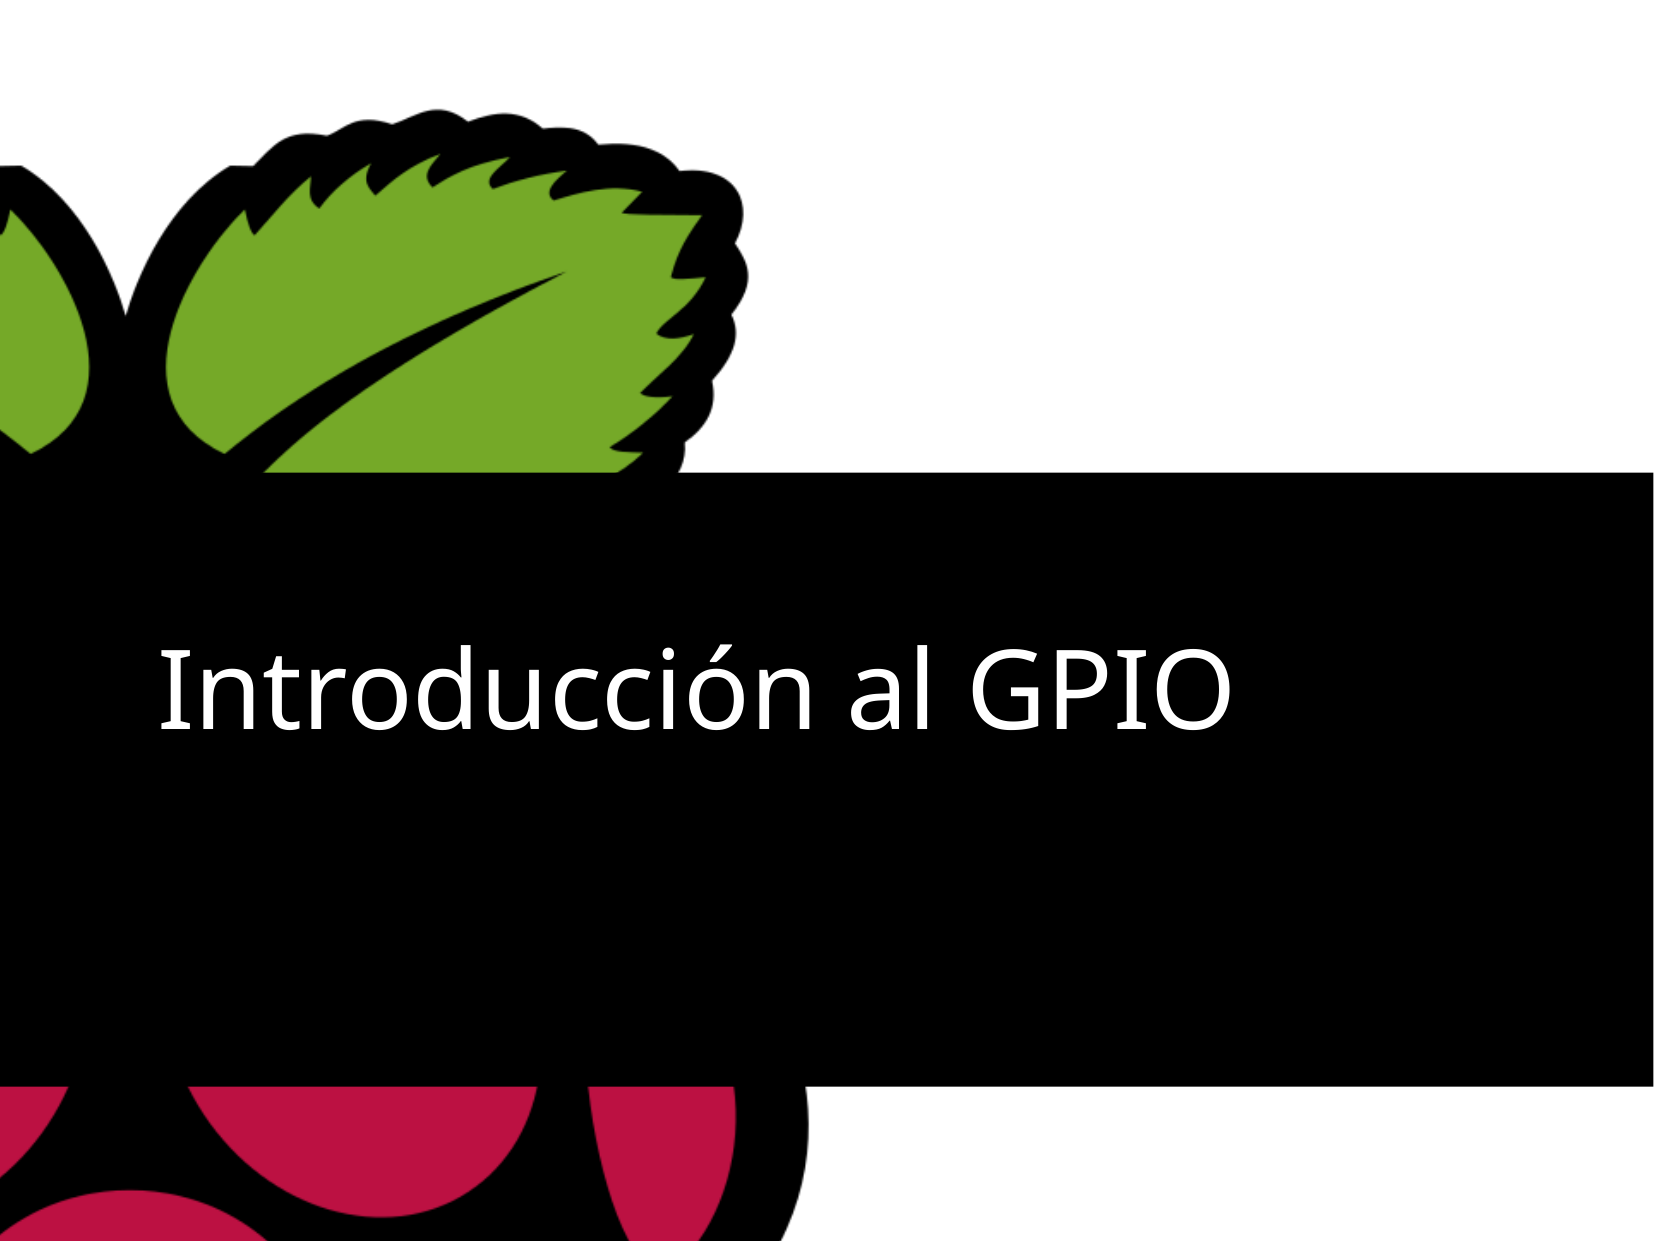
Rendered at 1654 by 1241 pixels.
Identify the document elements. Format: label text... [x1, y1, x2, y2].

picture [0, 106, 816, 472]
text_box [0, 0, 1654, 1241]
text_box Introducción al GPIO [142, 604, 1494, 863]
picture [0, 1087, 816, 1241]
